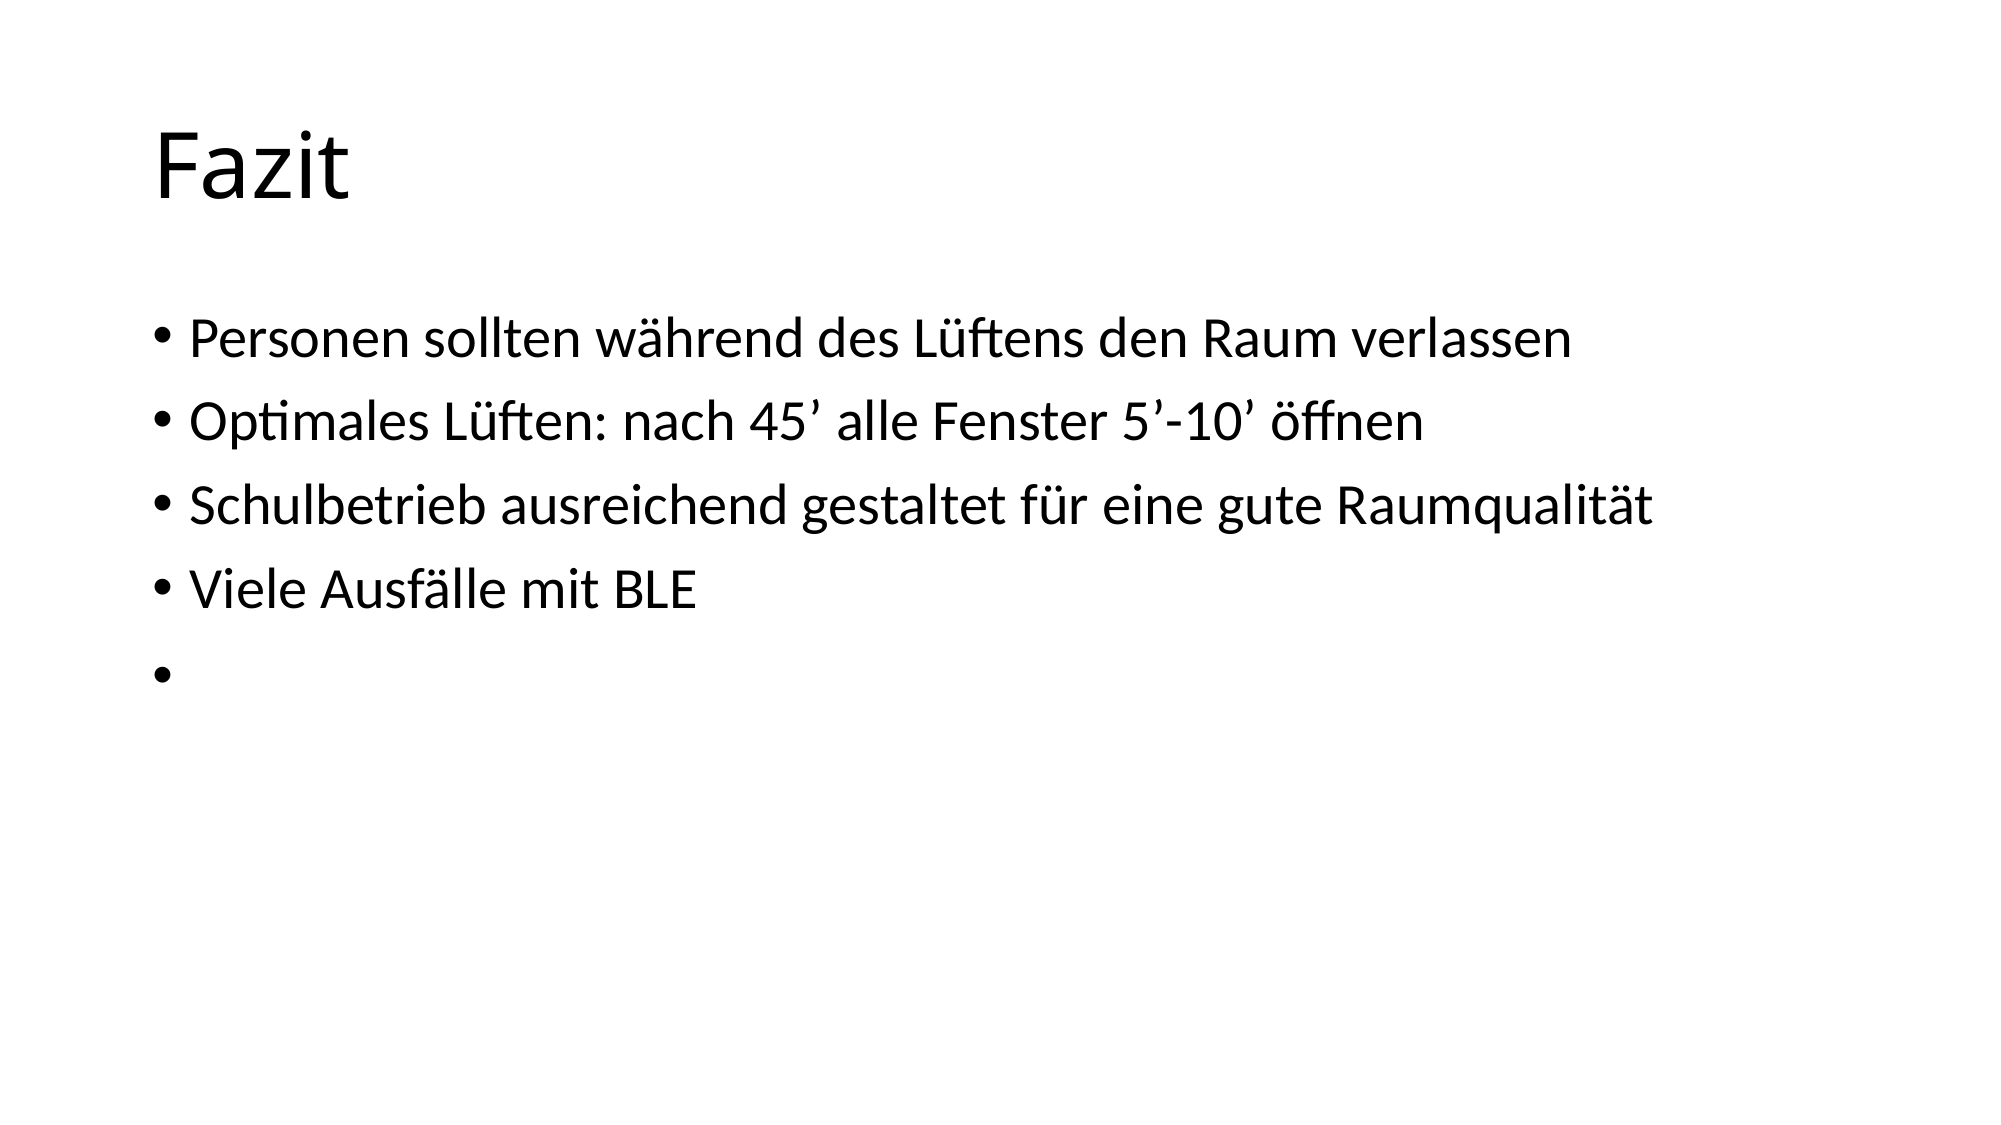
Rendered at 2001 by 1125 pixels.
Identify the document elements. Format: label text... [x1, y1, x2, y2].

title Fazit [137, 59, 1863, 278]
list Personen sollten während des Lüftens den Raum verlassen Optimales Lüften: nach 45’ alle Fenster 5’-10’ öffnen Schulbetrieb ausreichend gestaltet für eine gute Raumqualität Viele Ausfälle mit BLE [137, 299, 1863, 1014]
